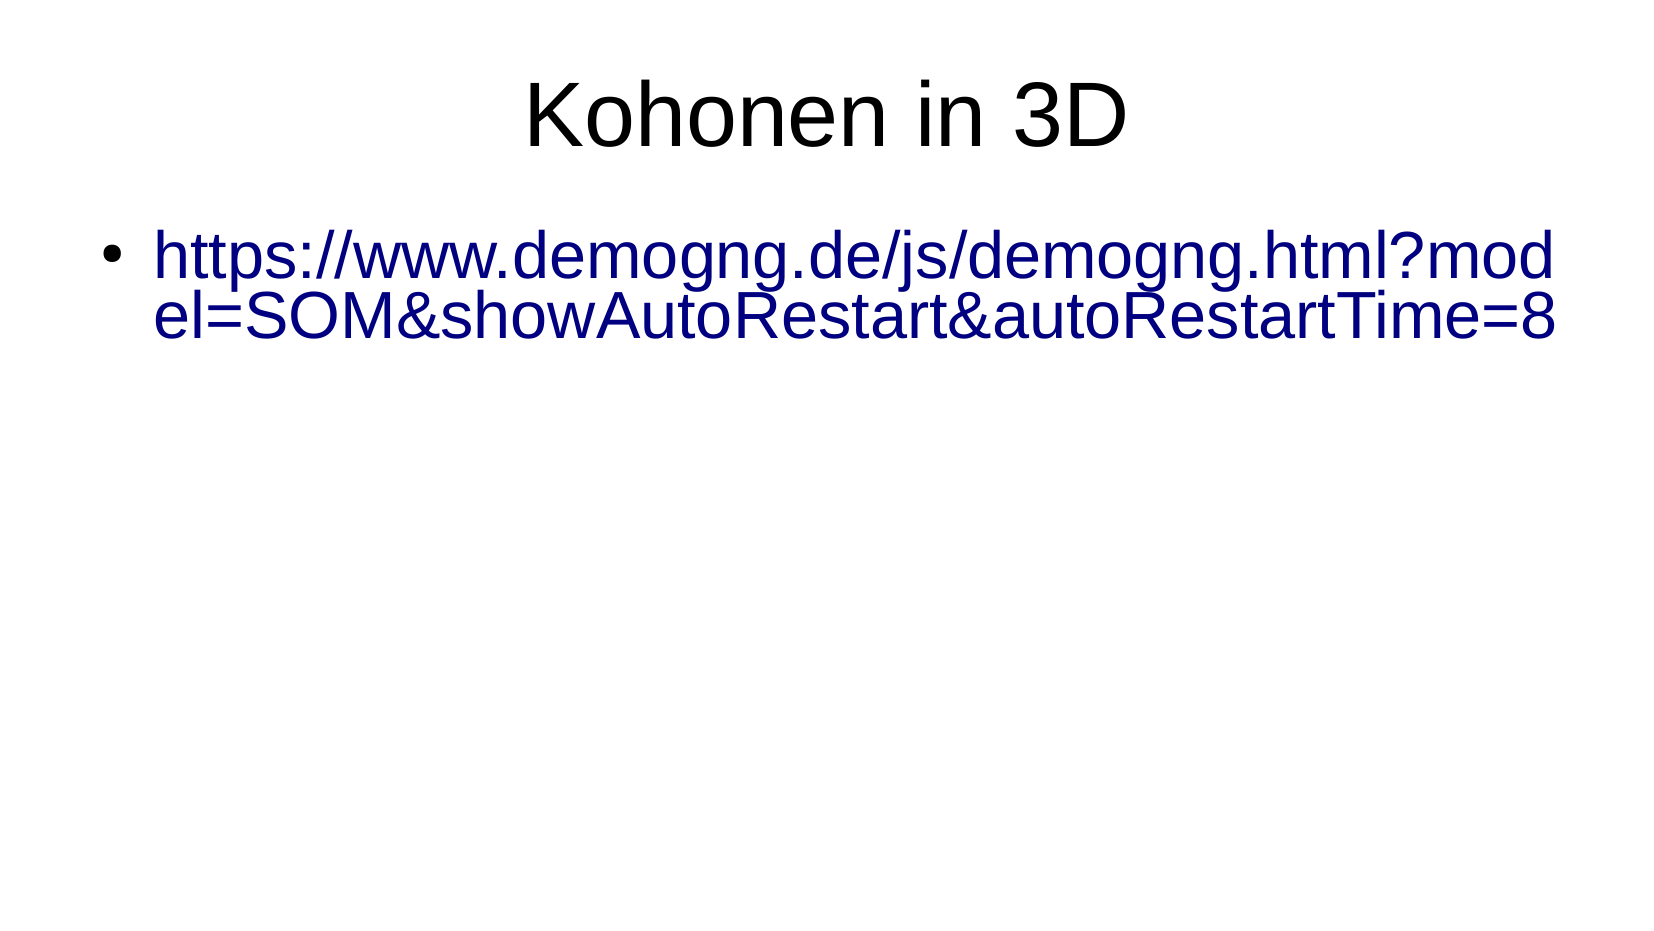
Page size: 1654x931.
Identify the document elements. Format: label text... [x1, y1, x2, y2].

list https://www.demogng.de/js/demogng.html?model=SOM&showAutoRestart&autoRestartTime=8 [82, 217, 1571, 758]
title Kohonen in 3D [82, 37, 1571, 193]
